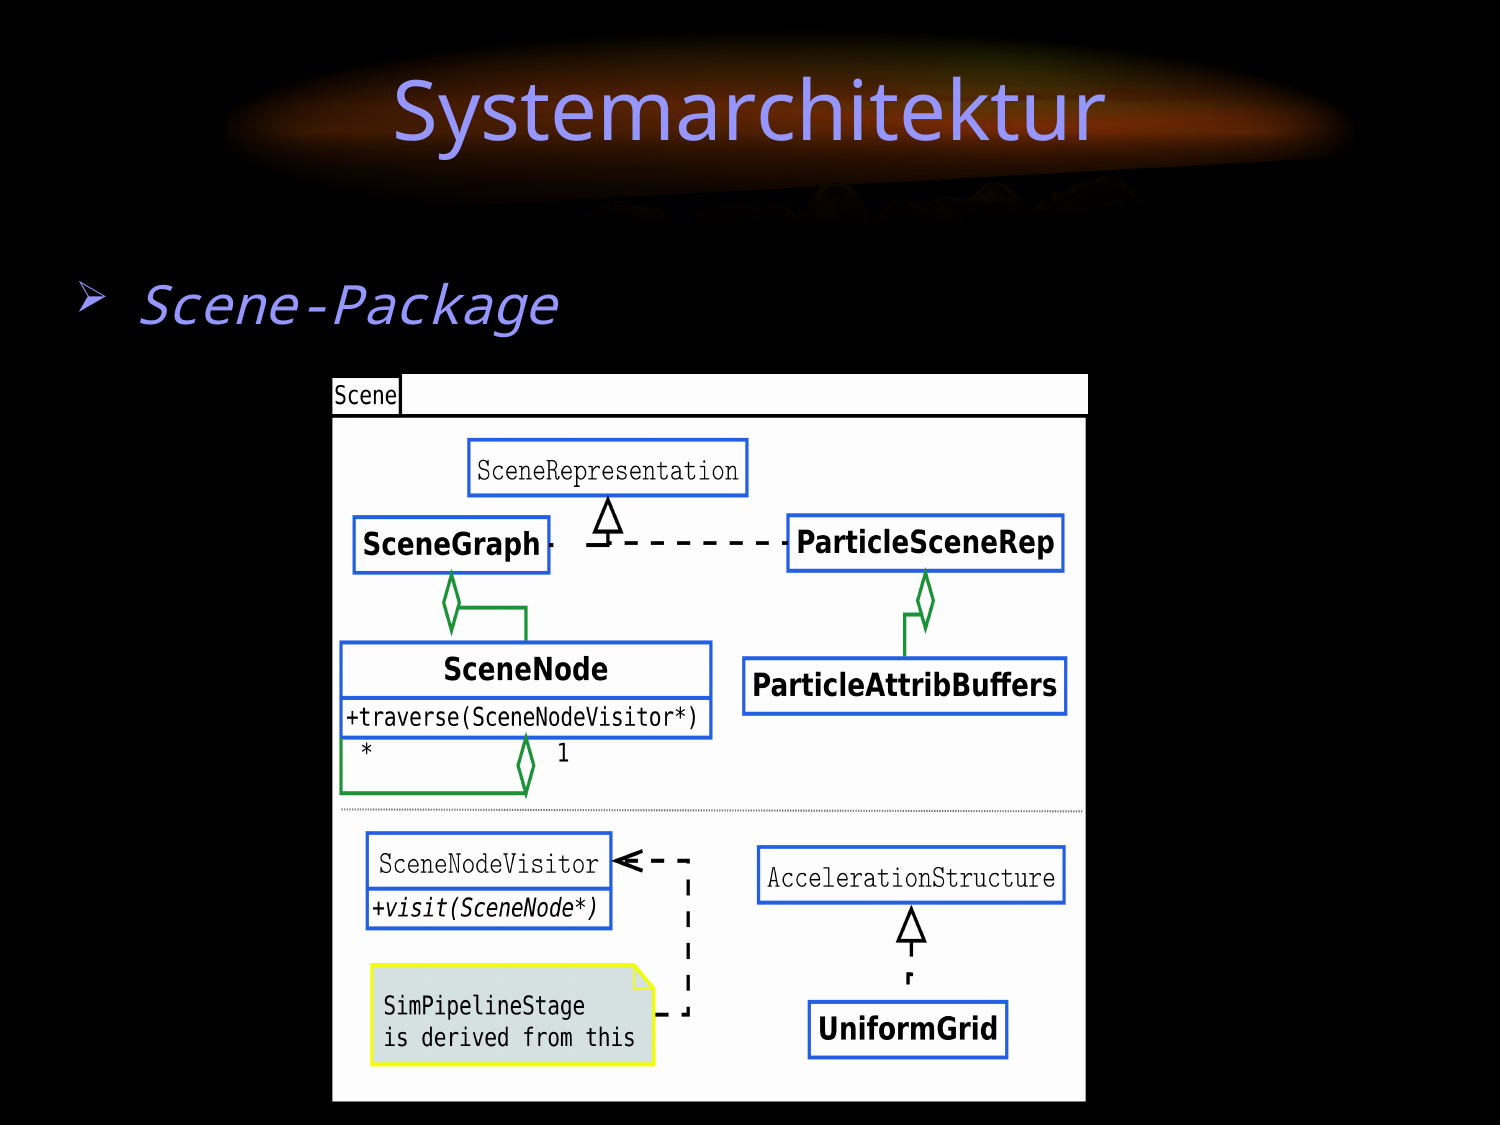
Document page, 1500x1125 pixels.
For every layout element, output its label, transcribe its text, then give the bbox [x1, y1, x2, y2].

text_box Scene-Package [0, 262, 1471, 1088]
picture [329, 374, 1088, 1105]
text_box Systemarchitektur [75, 0, 1426, 216]
text_box [112, 0, 1463, 241]
